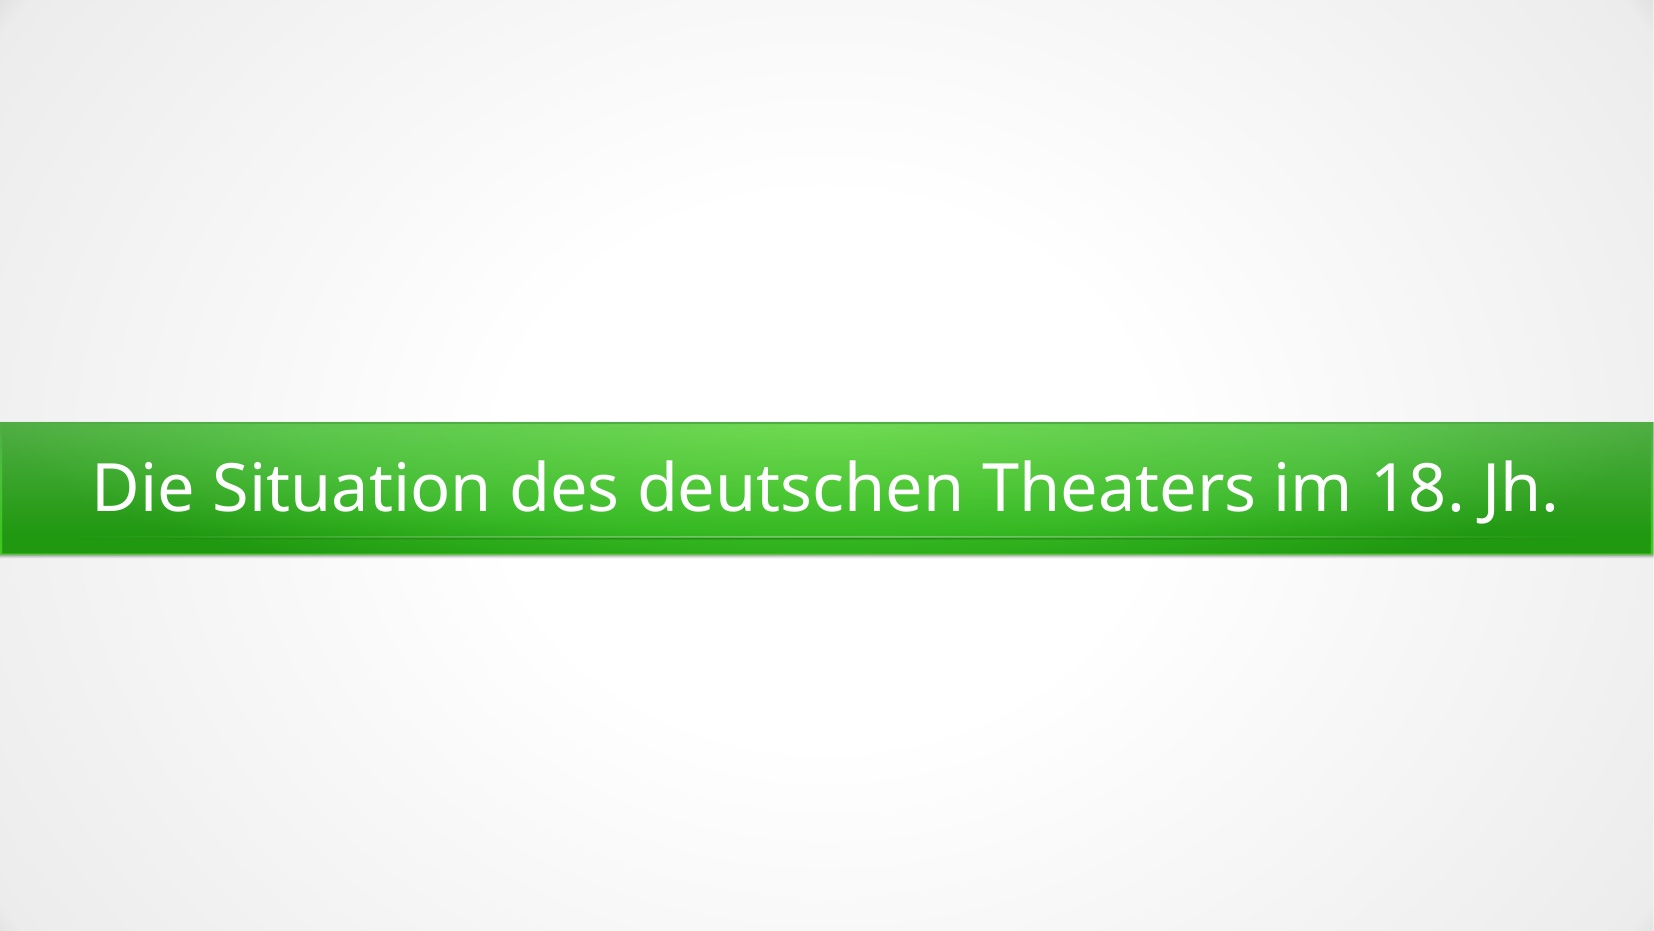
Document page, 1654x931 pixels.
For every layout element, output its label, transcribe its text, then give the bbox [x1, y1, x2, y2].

title Die Situation des deutschen Theaters im 18. Jh. [82, 434, 1571, 537]
picture [0, 0, 1654, 931]
